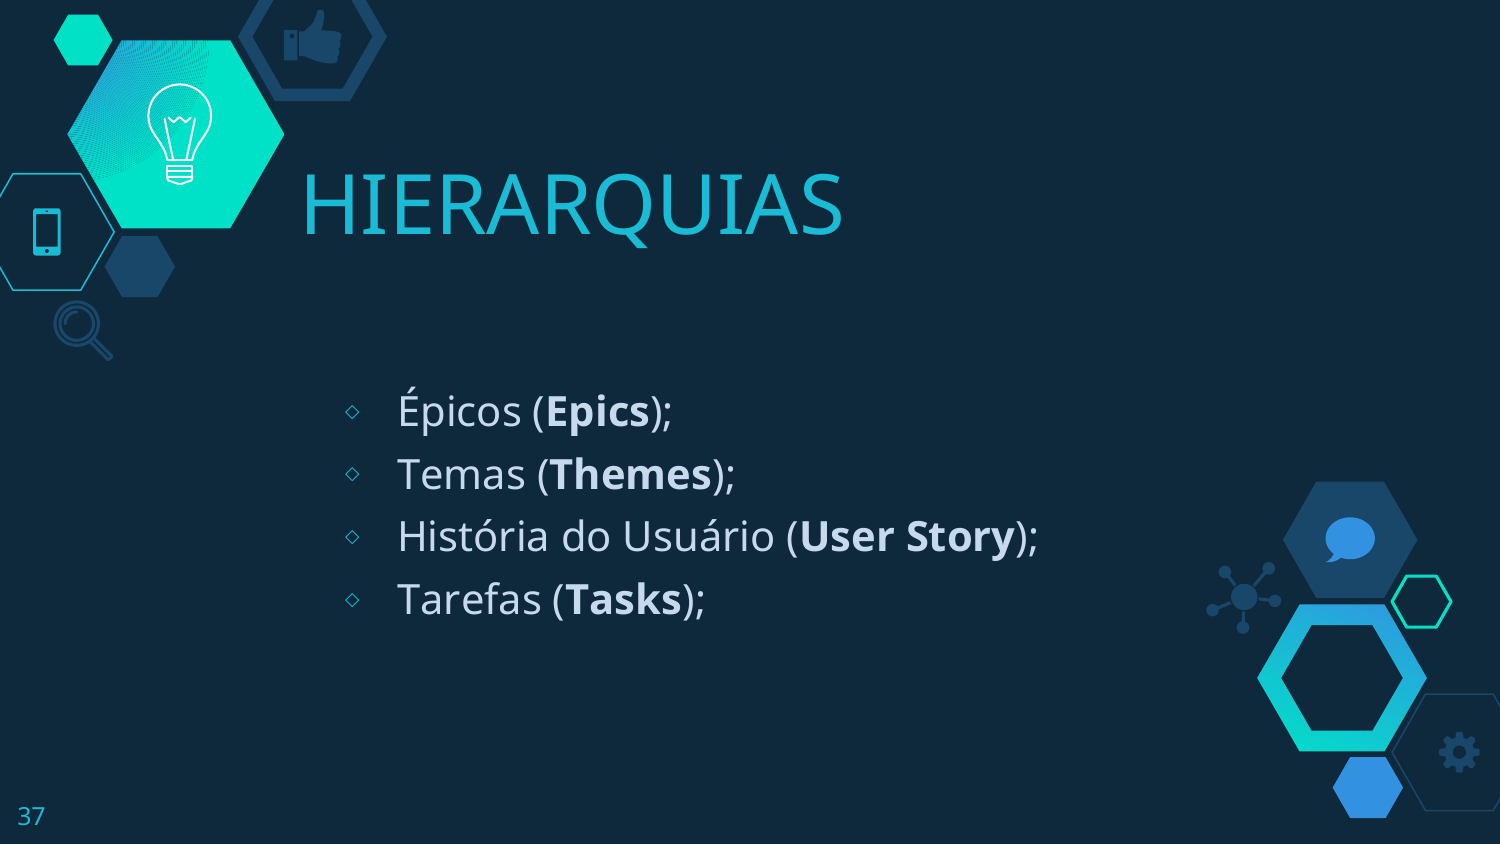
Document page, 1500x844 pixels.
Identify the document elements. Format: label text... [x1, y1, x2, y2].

list Épicos (Epics); Temas (Themes); História do Usuário (User Story); Tarefas (Tasks); [284, 369, 1096, 643]
text_box 37 [2, 785, 93, 844]
title Hierarquias [284, 136, 1096, 267]
